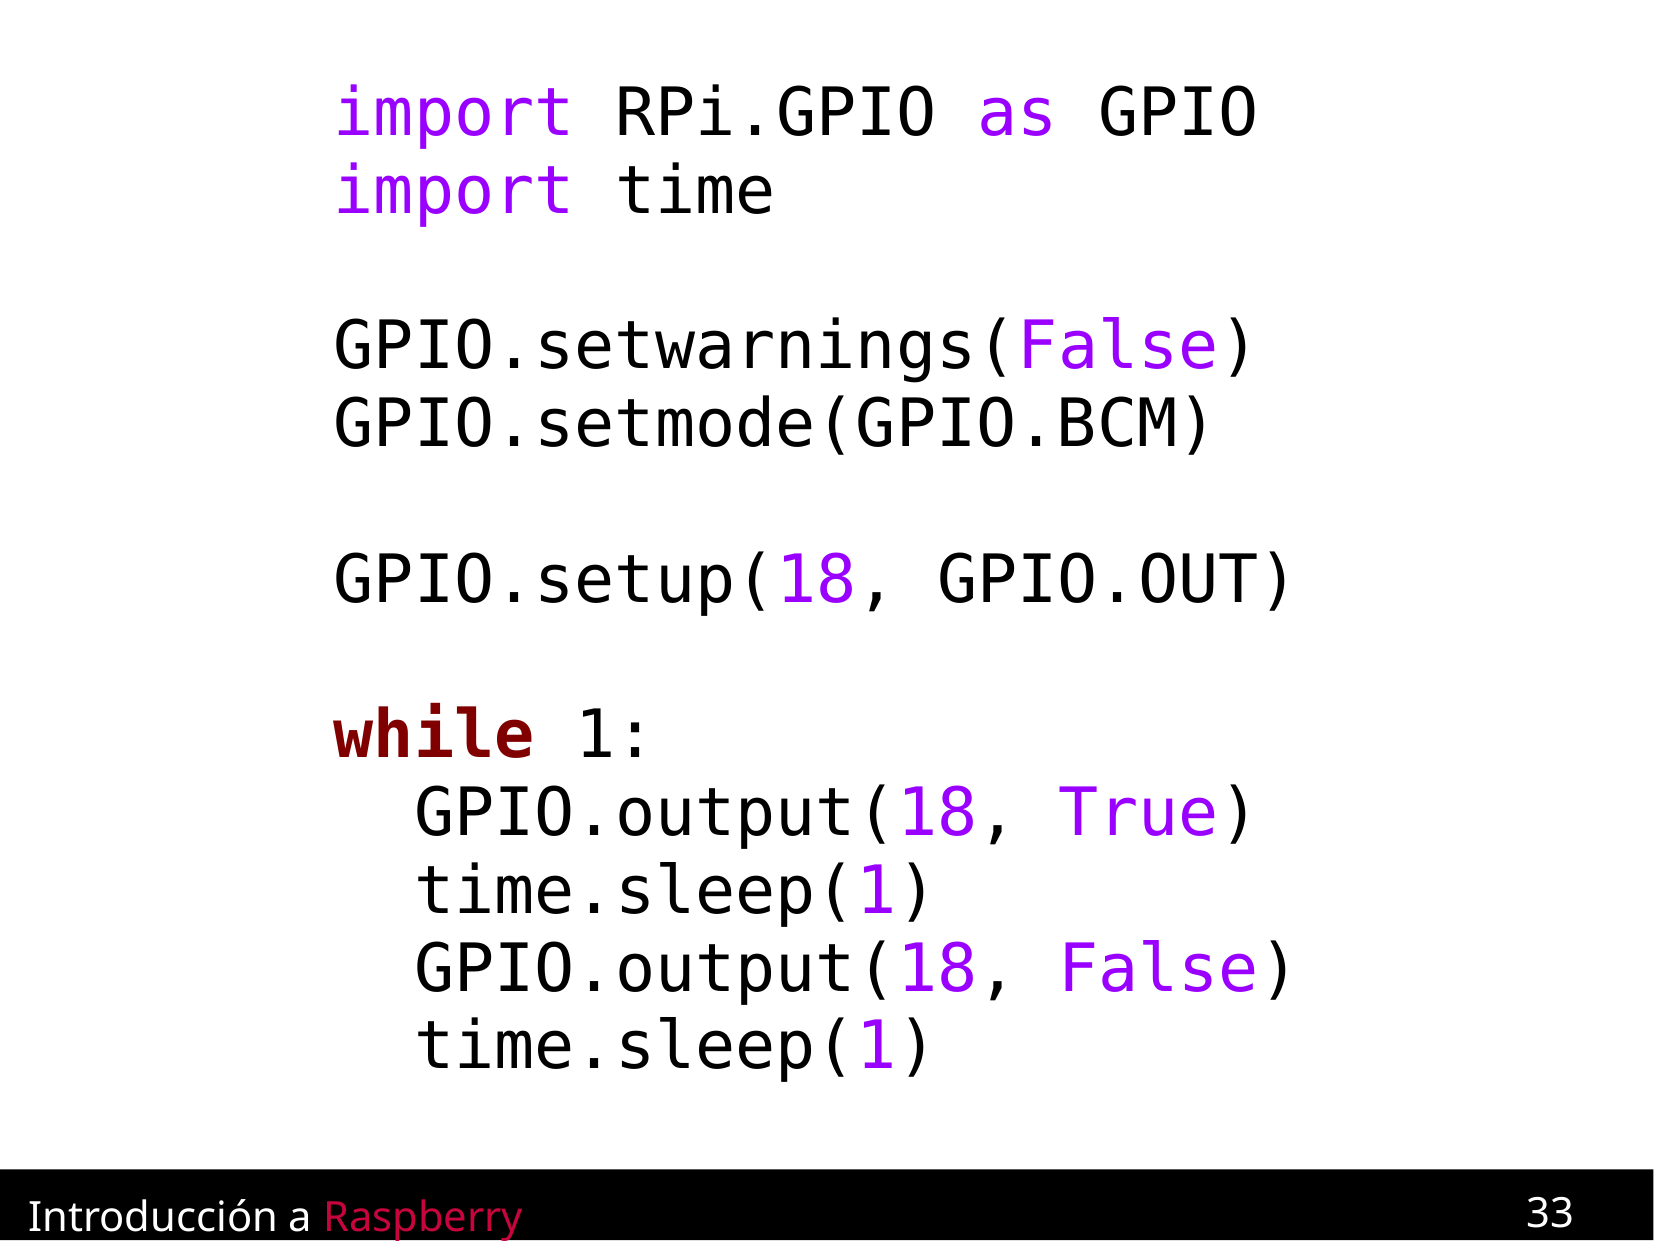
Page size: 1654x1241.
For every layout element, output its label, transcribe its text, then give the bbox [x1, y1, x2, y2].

text_box Introducción a Raspberry Pi [13, 1179, 556, 1241]
text_box <number> [1521, 1175, 1654, 1241]
text_box import RPi.GPIO as GPIO import time GPIO.setwarnings(False) GPIO.setmode(GPIO.BCM) GPIO.setup(18, GPIO.OUT) while 1: GPIO.output(18, True) time.sleep(1) GPIO.output(18, False) time.sleep(1) [318, 66, 1335, 1175]
text_box [0, 0, 1654, 1241]
